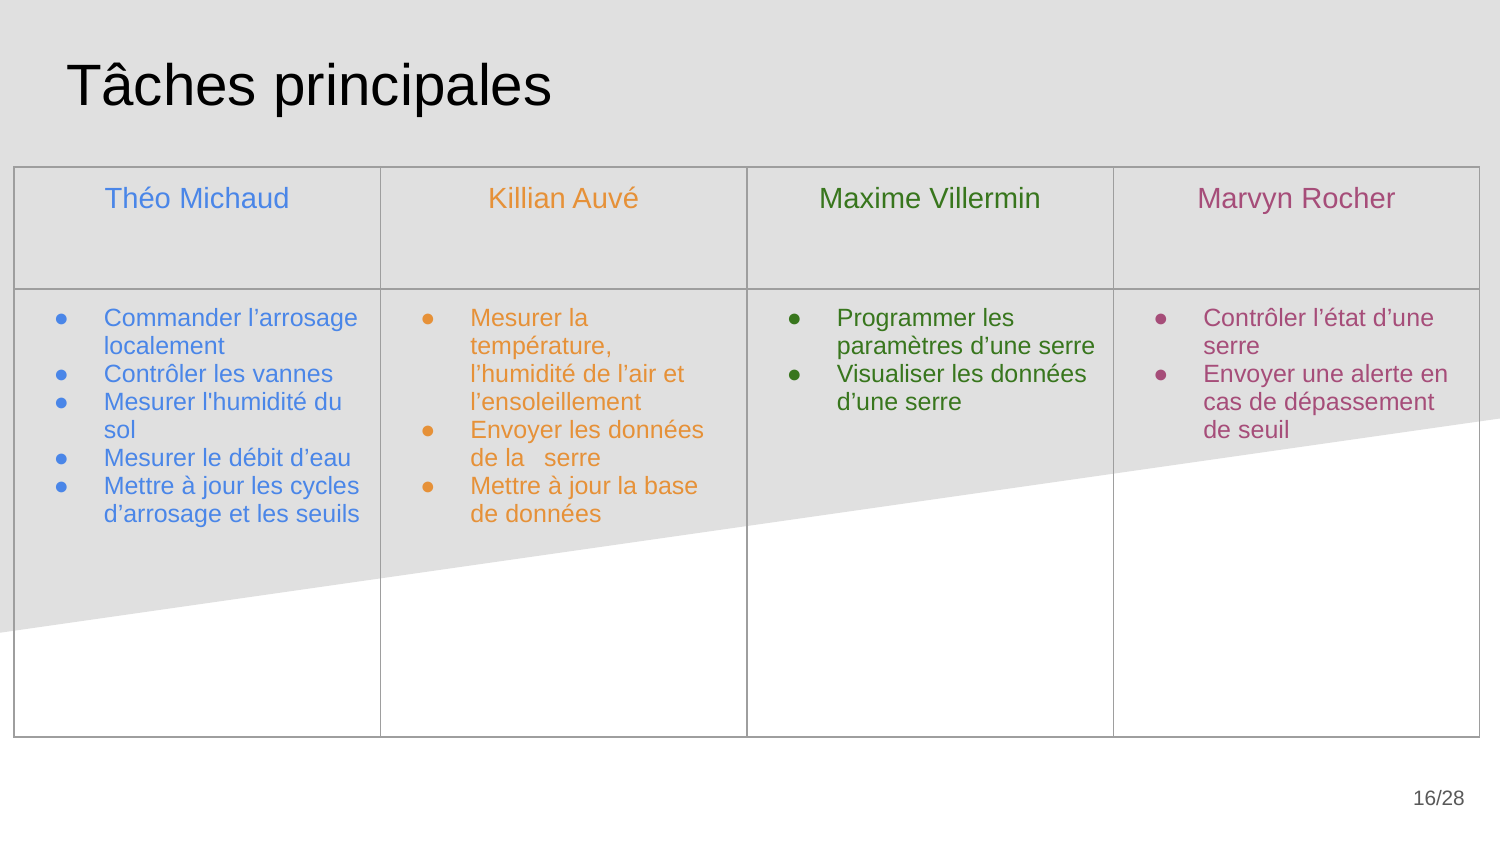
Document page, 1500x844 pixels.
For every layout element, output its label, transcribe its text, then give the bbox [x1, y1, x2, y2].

slide_number <numéro>/28 [1389, 764, 1480, 830]
table_header Marvyn Rocher [1114, 168, 1479, 288]
table_header Maxime Villermin [748, 168, 1113, 288]
table_cell Commander l’arrosage localement Contrôler les vannes Mesurer l'humidité du sol Mesurer le débit d’eau Mettre à jour les cycles d’arrosage et les seuils [15, 290, 380, 736]
table_cell Mesurer la température, l’humidité de l’air et l’ensoleillement Envoyer les données de la serre Mettre à jour la base de données [381, 290, 746, 736]
table_header Théo Michaud [15, 168, 380, 288]
table_cell Programmer les paramètres d’une serre Visualiser les données d’une serre [748, 290, 1113, 736]
title Tâches principales [51, 32, 1449, 127]
table_cell Contrôler l’état d’une serre Envoyer une alerte en cas de dépassement de seuil [1114, 290, 1479, 736]
table_header Killian Auvé [381, 168, 746, 288]
